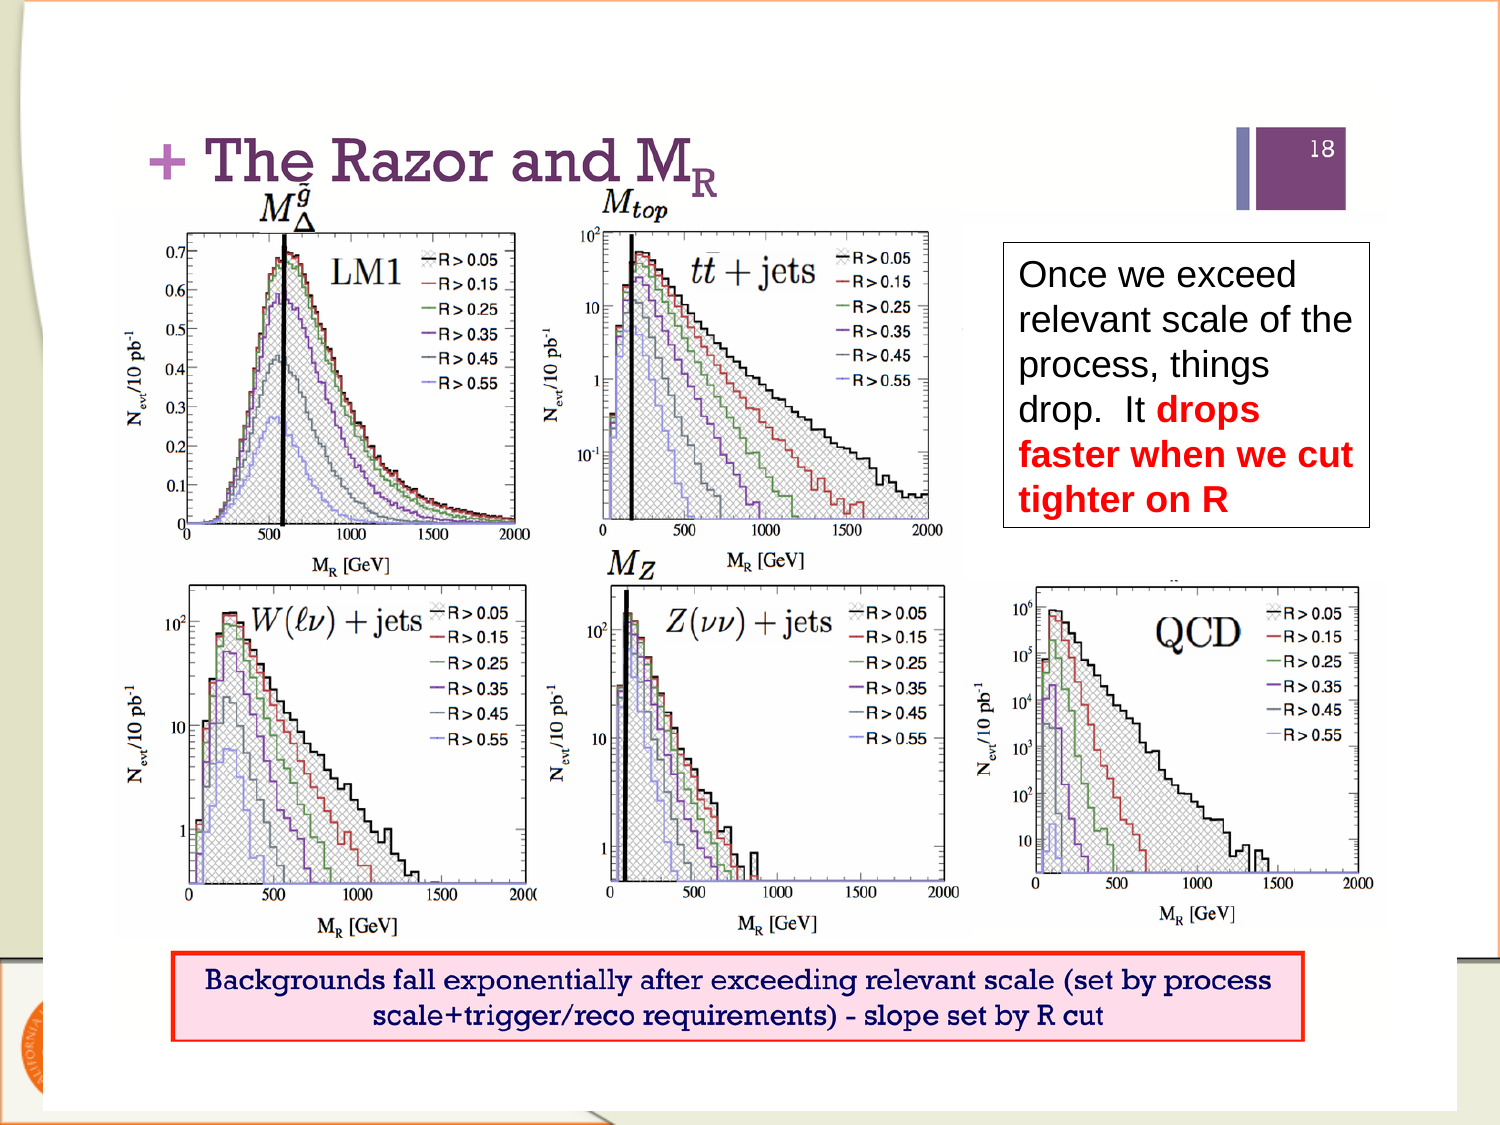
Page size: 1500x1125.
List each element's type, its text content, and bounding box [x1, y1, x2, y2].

text_box Once we exceed relevant scale of the process, things drop. It drops faster when we cut tighter on R [1003, 242, 1370, 528]
picture [0, 0, 1500, 1125]
text_box [963, 223, 1393, 581]
